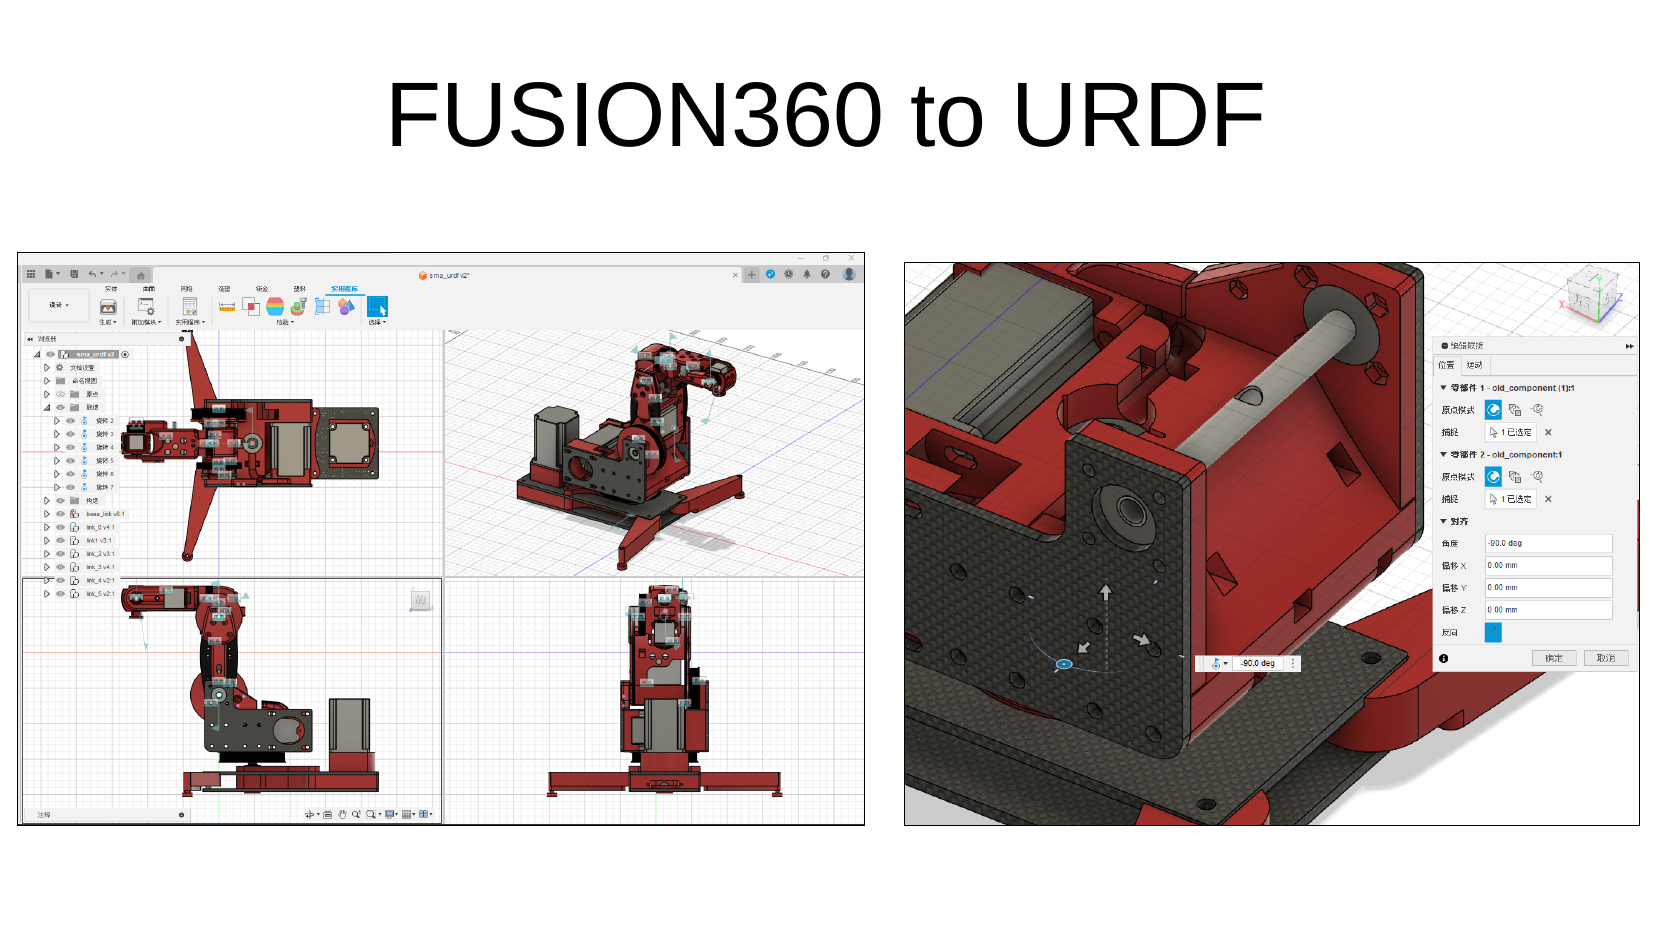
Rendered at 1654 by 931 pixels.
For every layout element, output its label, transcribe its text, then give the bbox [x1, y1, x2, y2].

title FUSION360 to URDF [82, 37, 1571, 193]
picture [904, 262, 1640, 826]
picture [17, 252, 865, 826]
